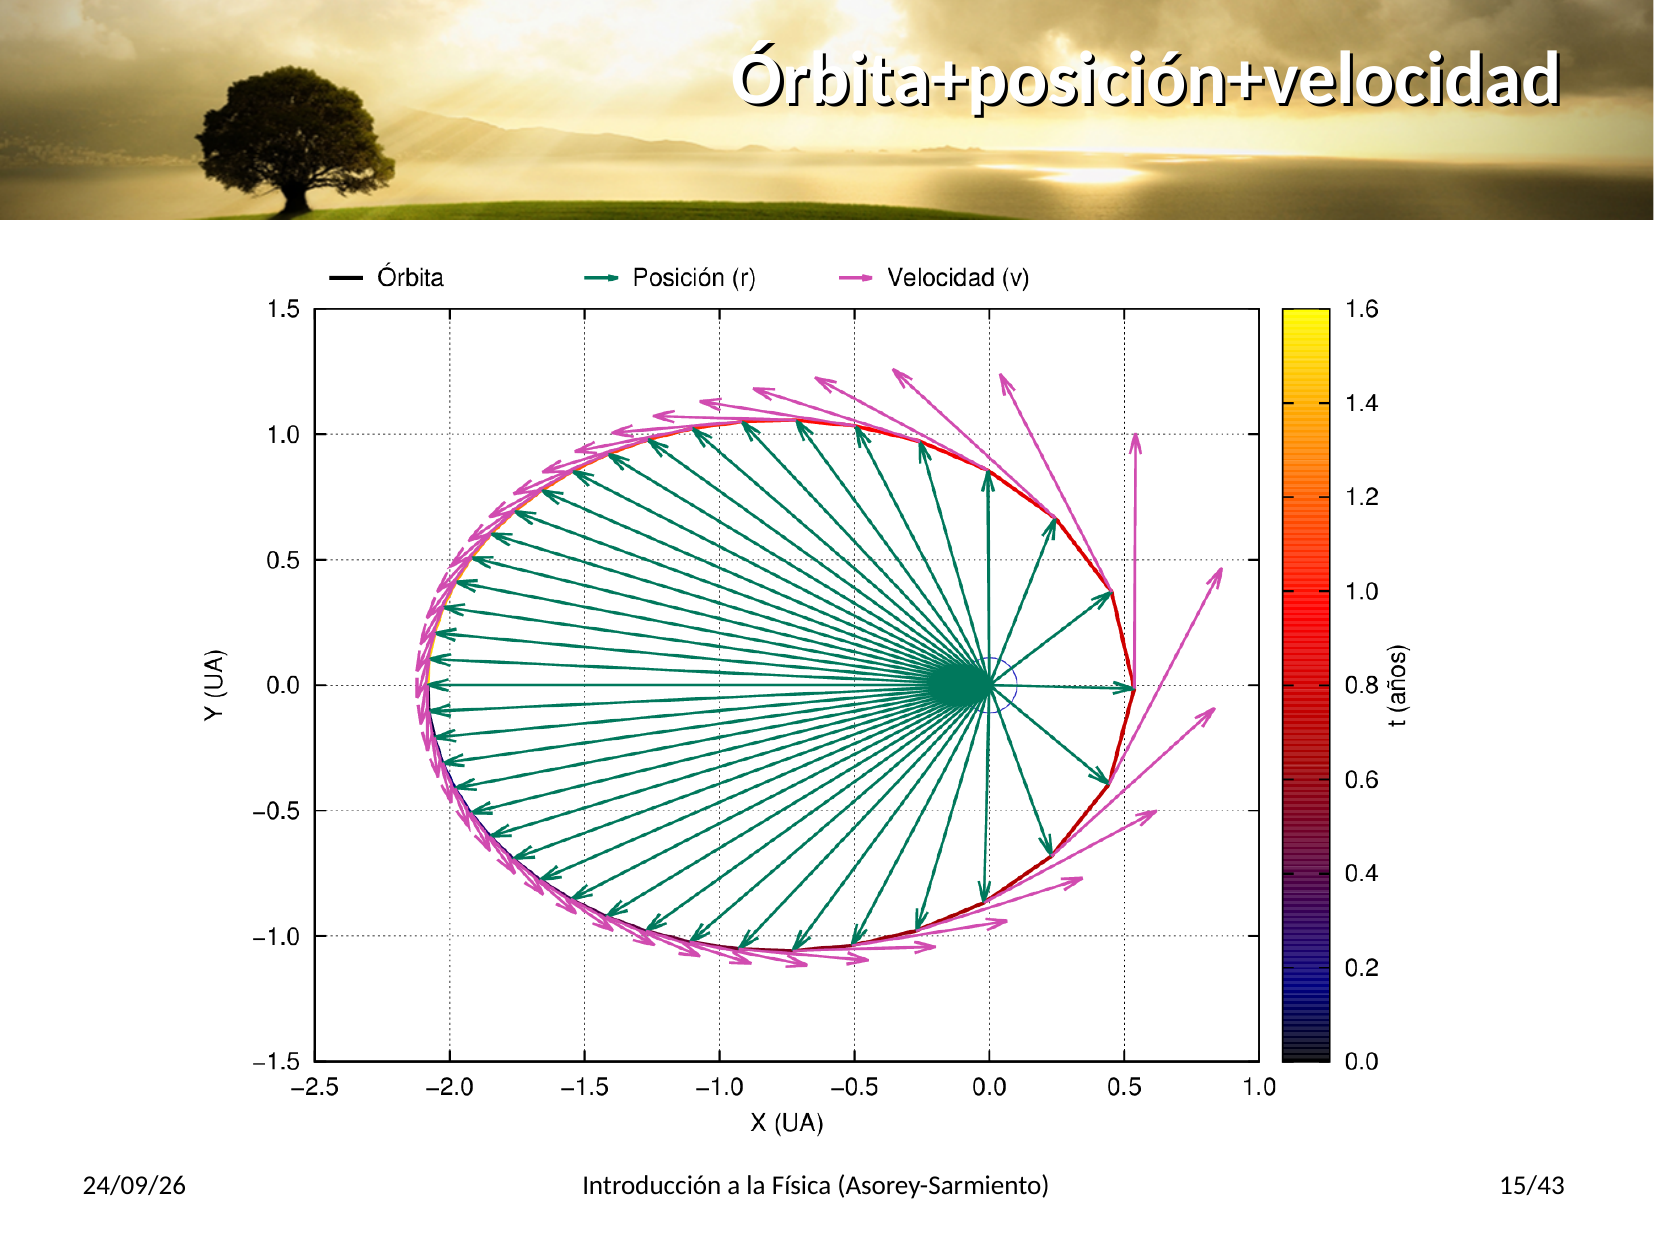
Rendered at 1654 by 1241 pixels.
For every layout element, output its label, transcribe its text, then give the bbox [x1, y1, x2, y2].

picture [0, 0, 1654, 220]
title Órbita+posición+velocidad [75, 19, 1564, 151]
picture [194, 254, 1459, 1141]
